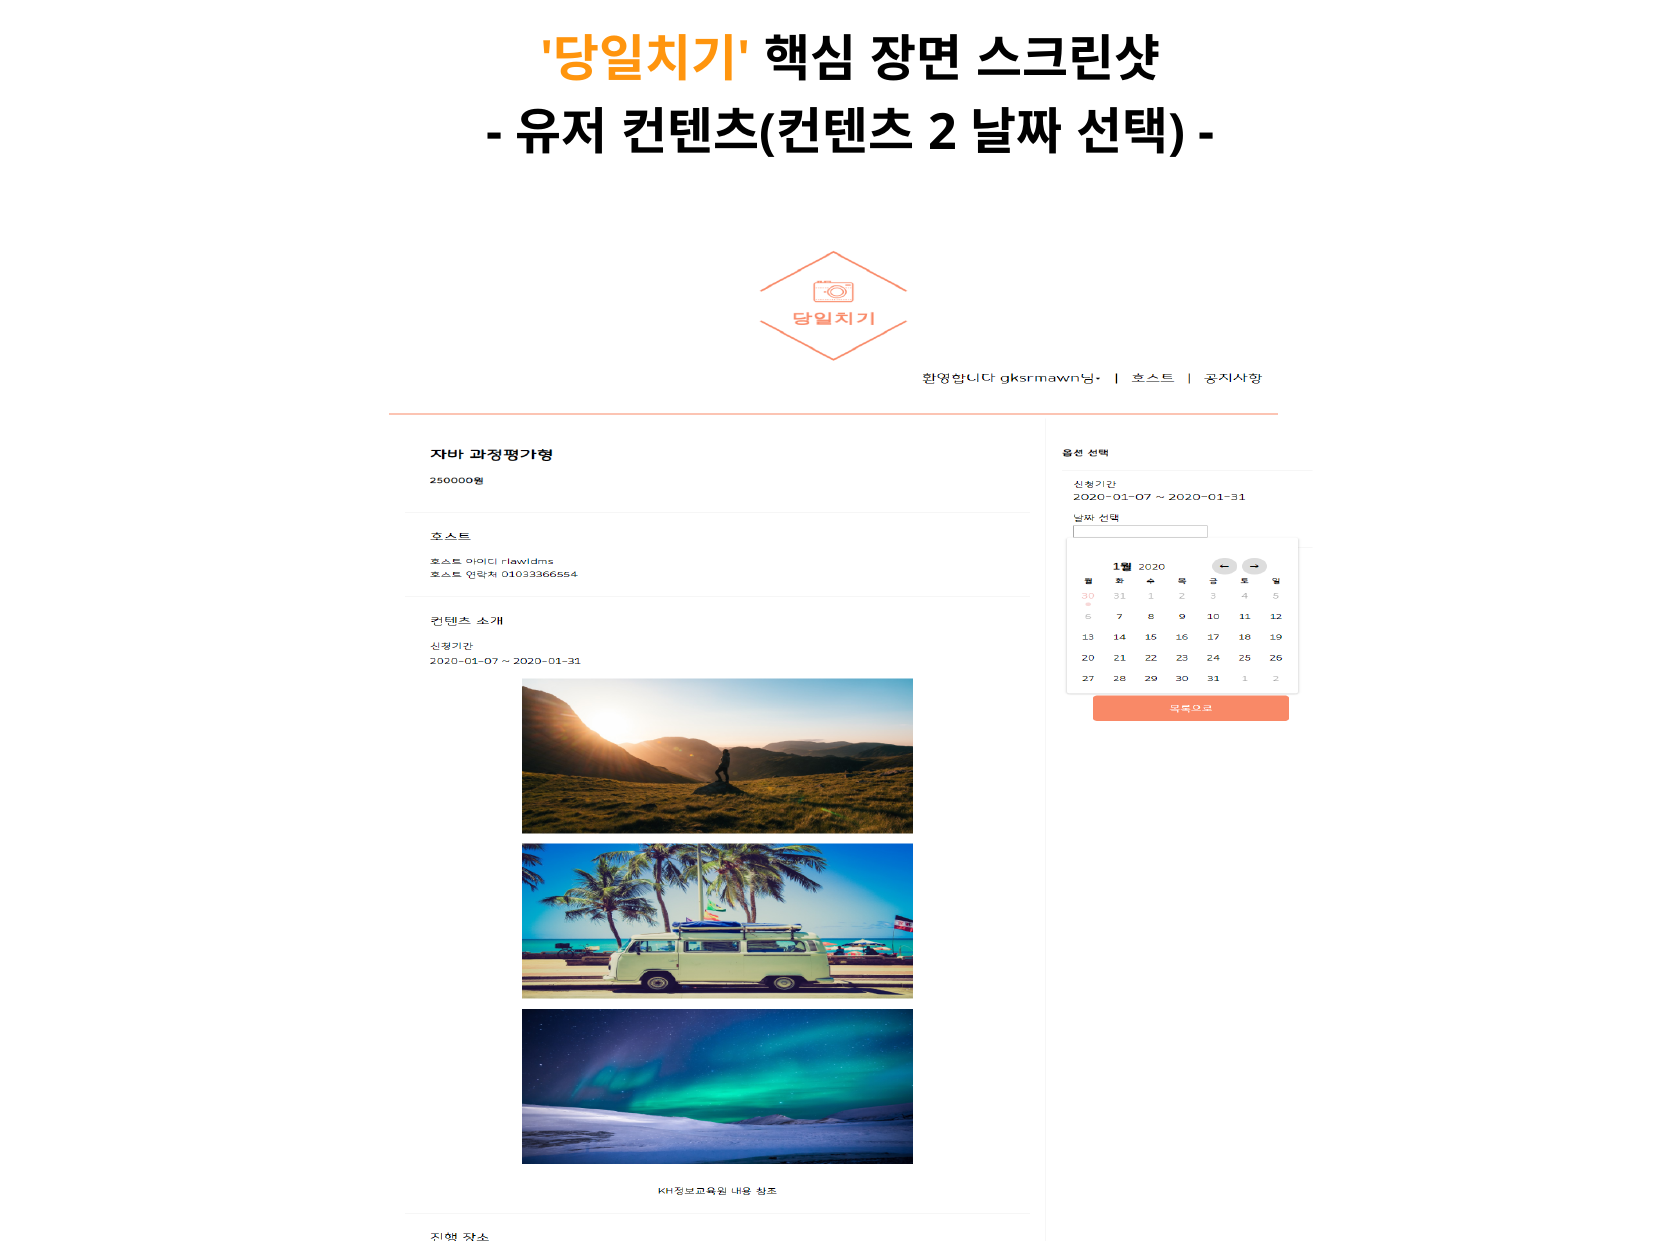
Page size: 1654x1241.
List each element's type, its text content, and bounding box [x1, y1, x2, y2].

title '당일치기' 핵심 장면 스크린샷 - 유저 컨텐츠(컨텐츠 2 날짜 선택) - [106, 0, 1595, 196]
picture [82, 224, 1571, 1241]
